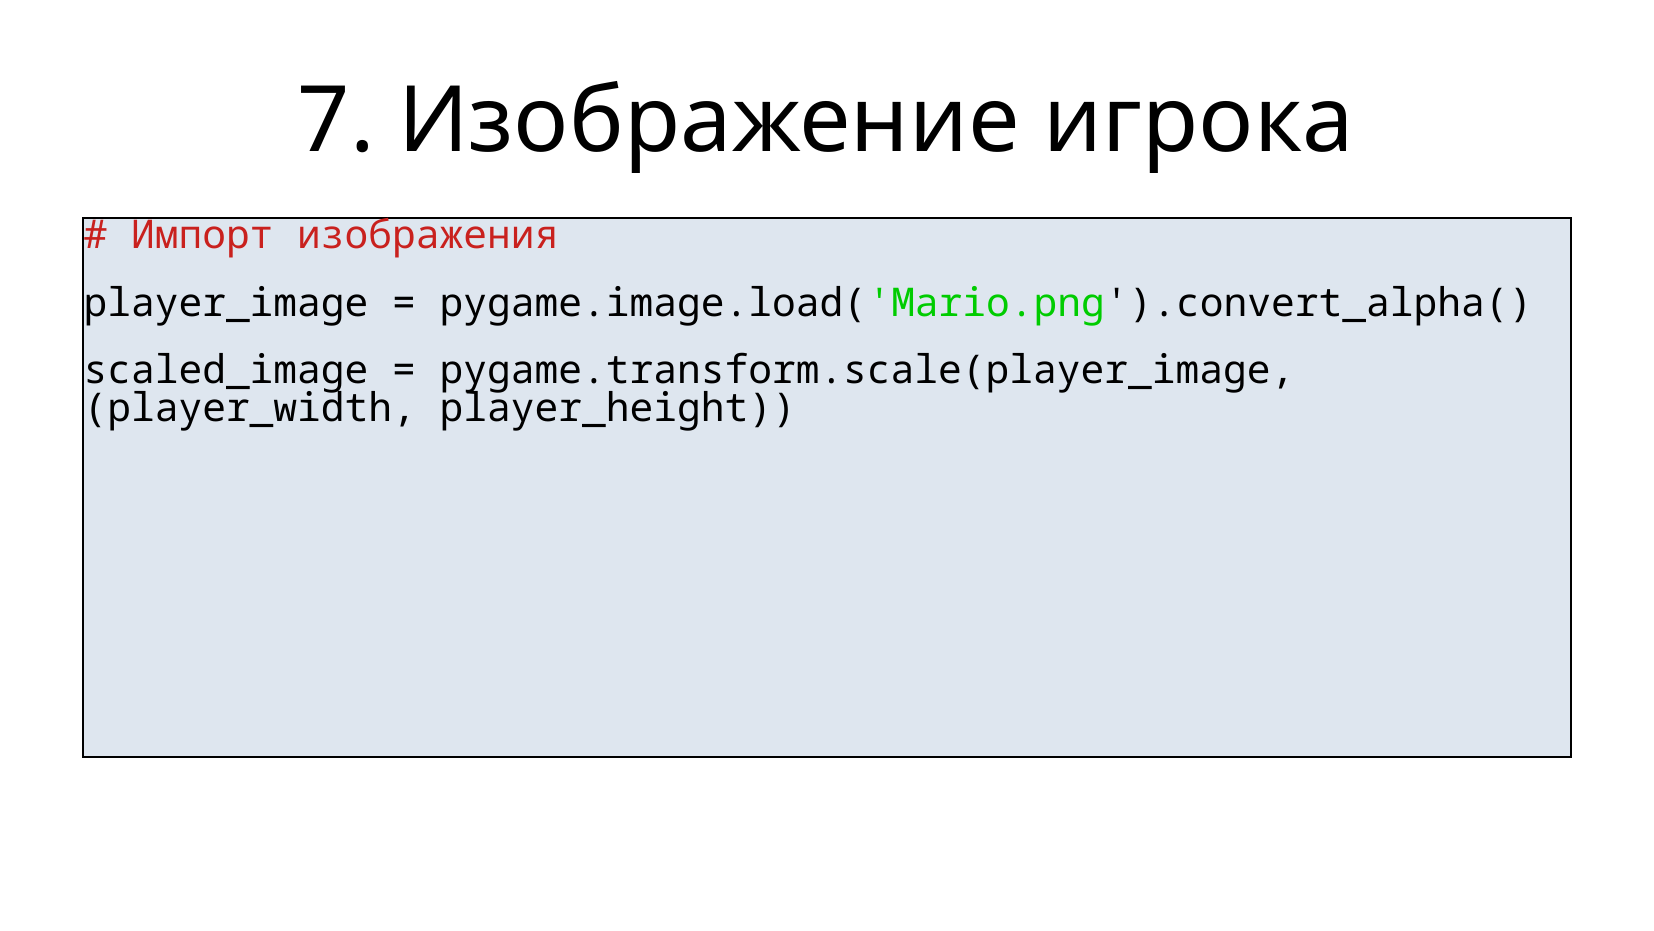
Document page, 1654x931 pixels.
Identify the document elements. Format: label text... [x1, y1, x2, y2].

list # Импорт изображения player_image = pygame.image.load('Mario.png').convert_alpha() scaled_image = pygame.transform.scale(player_image, (player_width, player_height)) [82, 217, 1571, 757]
title 7. Изображение игрока [82, 37, 1571, 193]
